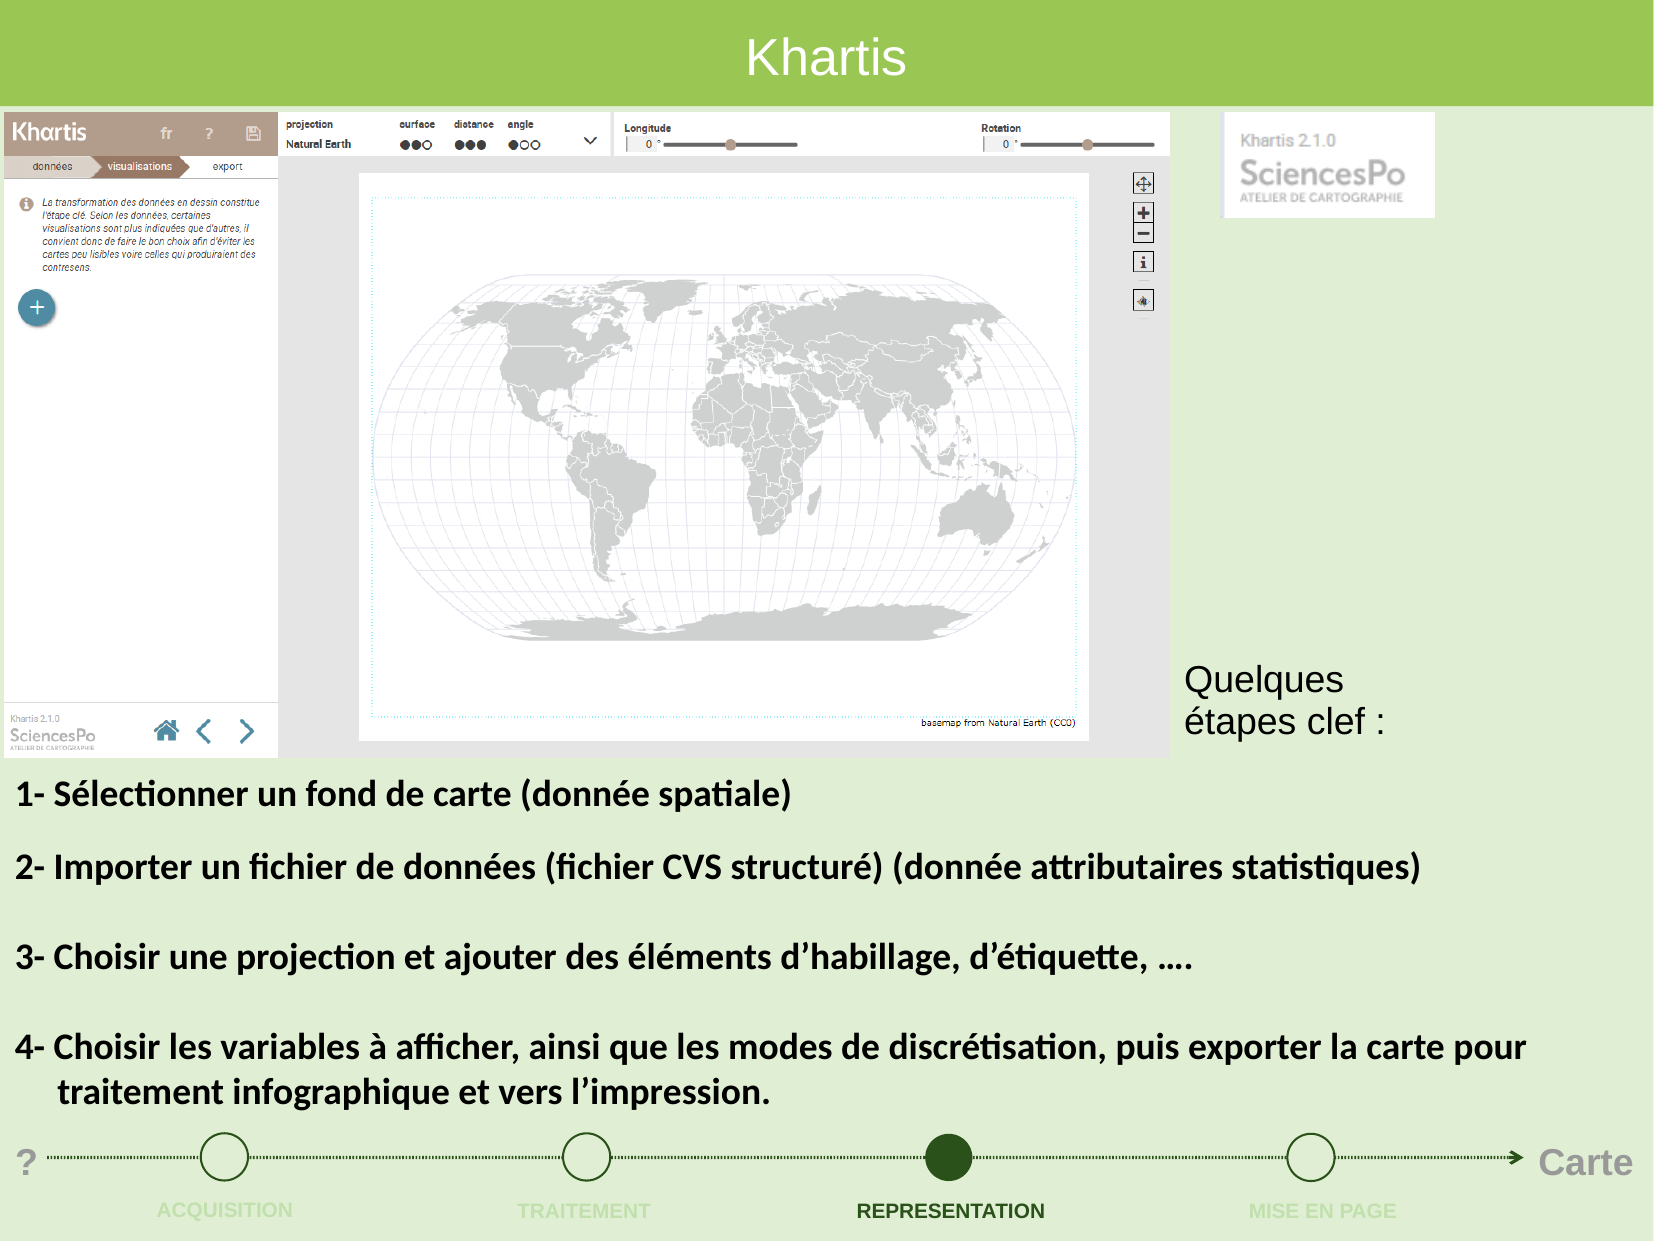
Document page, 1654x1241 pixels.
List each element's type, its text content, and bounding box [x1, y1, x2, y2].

text_box REPRESENTATION [841, 1192, 1060, 1231]
text_box TRAITEMENT [502, 1192, 666, 1230]
picture [1220, 112, 1435, 218]
list [82, 165, 1571, 761]
text_box 1- Sélectionner un fond de carte (donnée spatiale) 2- Importer un fichier de données (fichier CVS structuré) (donnée attributaires statistiques) 3- Choisir une projection et ajouter des éléments d’habillage, d’étiquette, …. 4- Choisir les variables à afficher, ainsi que les modes de discrétisation, puis exporter la carte pour traitement infographique et vers l’impression. [0, 761, 1649, 1192]
text_box MISE EN PAGE [1234, 1192, 1412, 1231]
text_box ACQUISITION [141, 1192, 308, 1230]
title Khartis [82, 0, 1571, 158]
picture [4, 112, 1170, 758]
text_box Quelques étapes clef : [1169, 651, 1440, 751]
